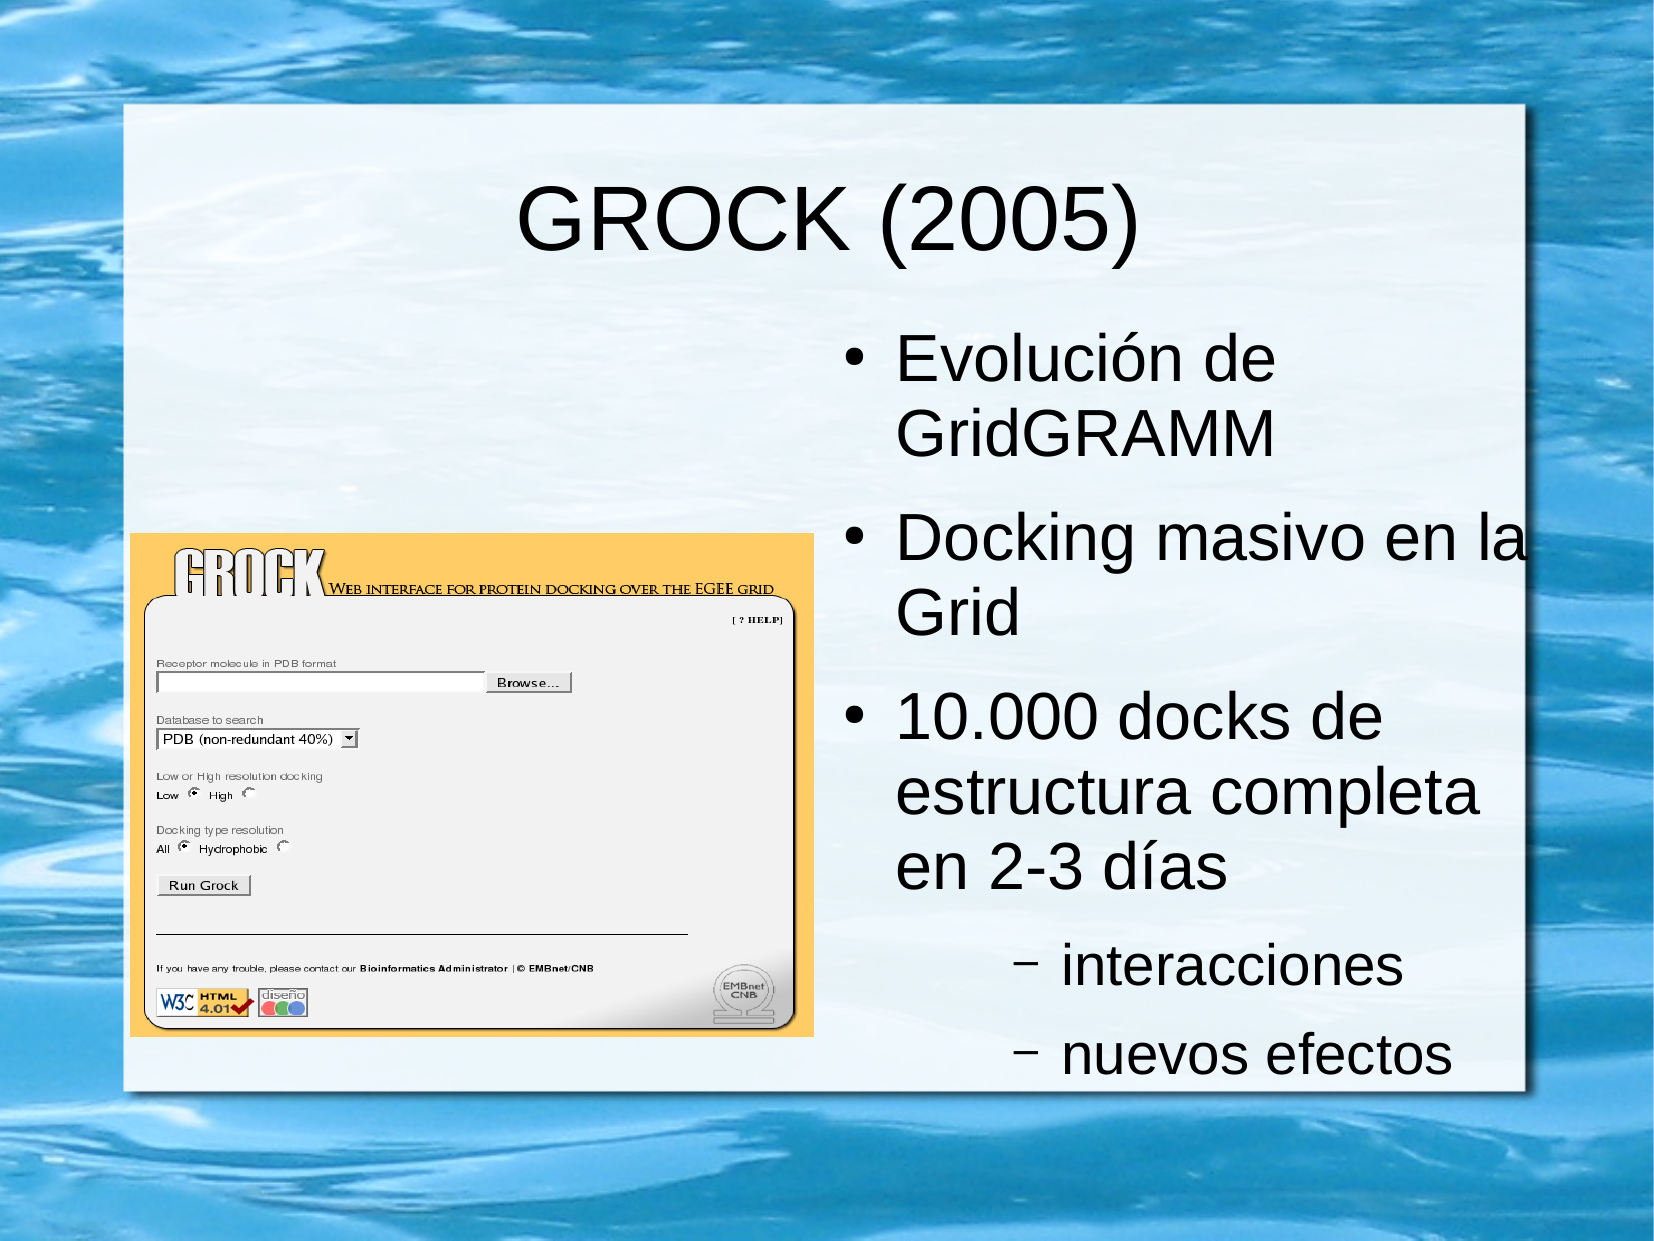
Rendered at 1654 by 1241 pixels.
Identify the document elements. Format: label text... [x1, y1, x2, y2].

list Evolución de GridGRAMM Docking masivo en la Grid 10.000 docks de estructura completa en 2-3 días interacciones nuevos efectos [825, 321, 1544, 1126]
title GROCK (2005) [150, 137, 1509, 301]
picture [0, 0, 1654, 1241]
